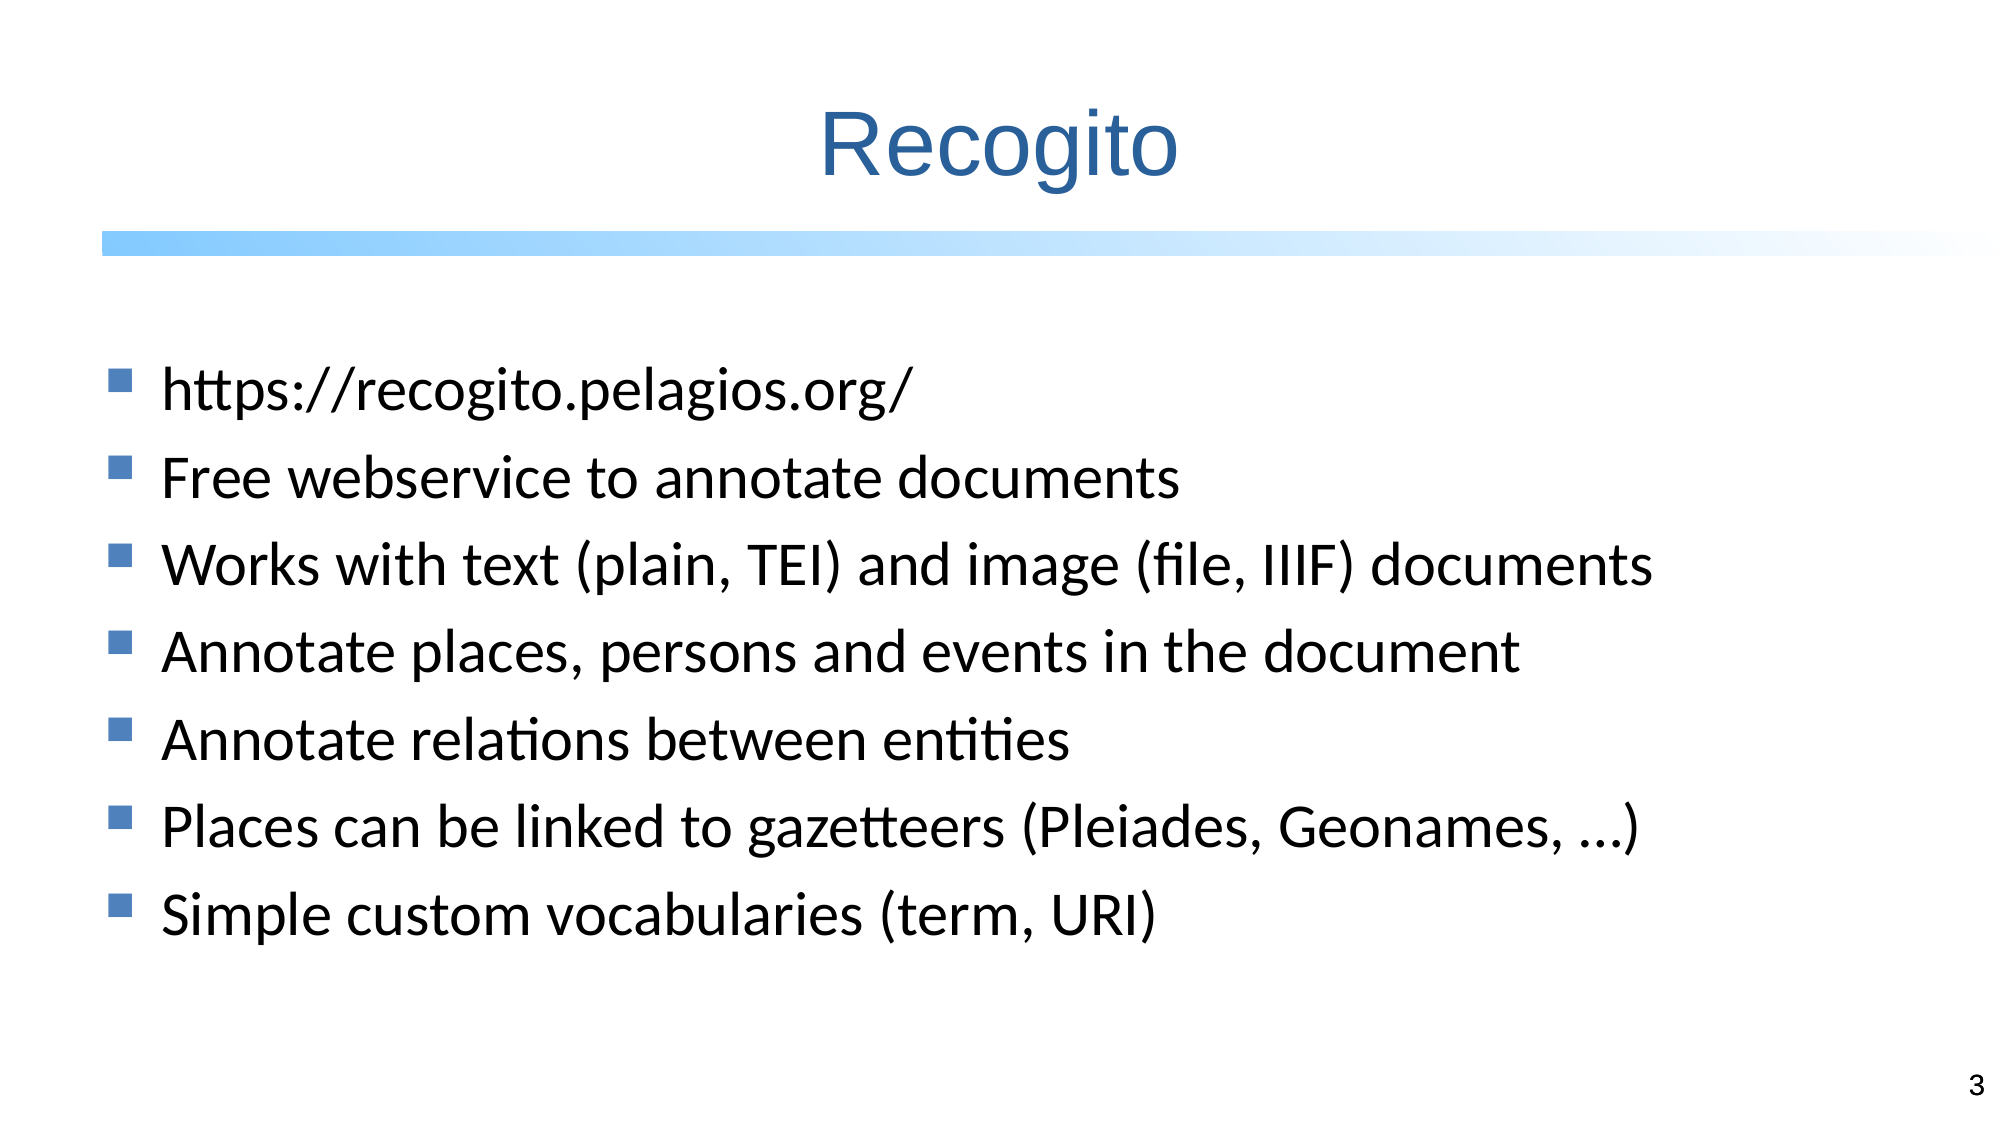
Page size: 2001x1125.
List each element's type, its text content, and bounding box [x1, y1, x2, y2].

list https://recogito.pelagios.org/ Free webservice to annotate documents Works with text (plain, TEI) and image (file, IIIF) documents Annotate places, persons and events in the document Annotate relations between entities Places can be linked to gazetteers (Pleiades, Geonames, …) Simple custom vocabularies (term, URI) [90, 340, 1861, 1084]
title Recogito [99, 45, 1900, 233]
